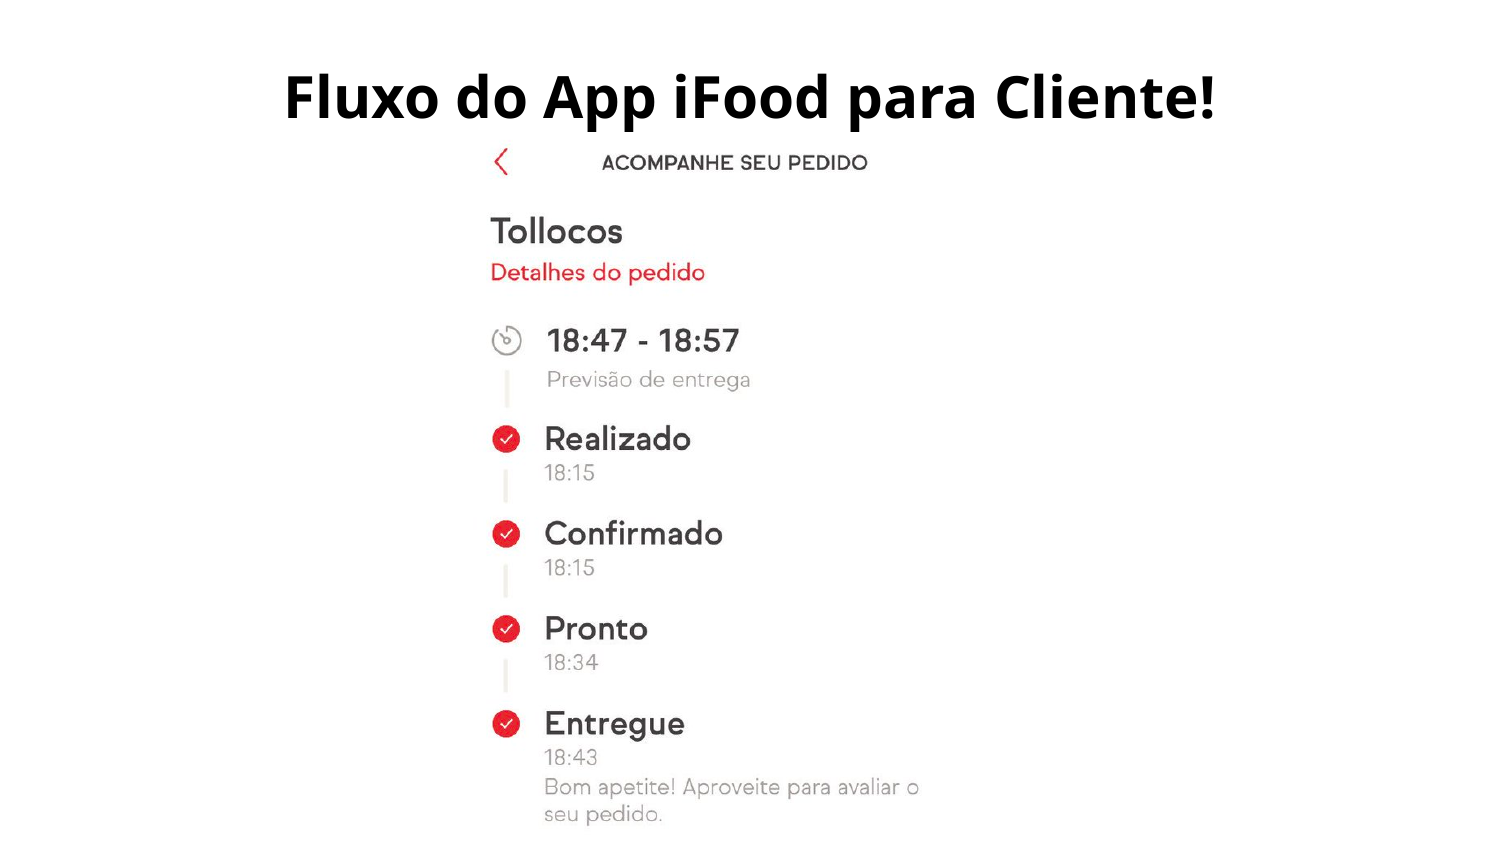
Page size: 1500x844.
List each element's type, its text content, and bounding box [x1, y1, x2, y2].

picture [460, 138, 993, 838]
text_box Fluxo do App iFood para Cliente! [0, 45, 1500, 146]
